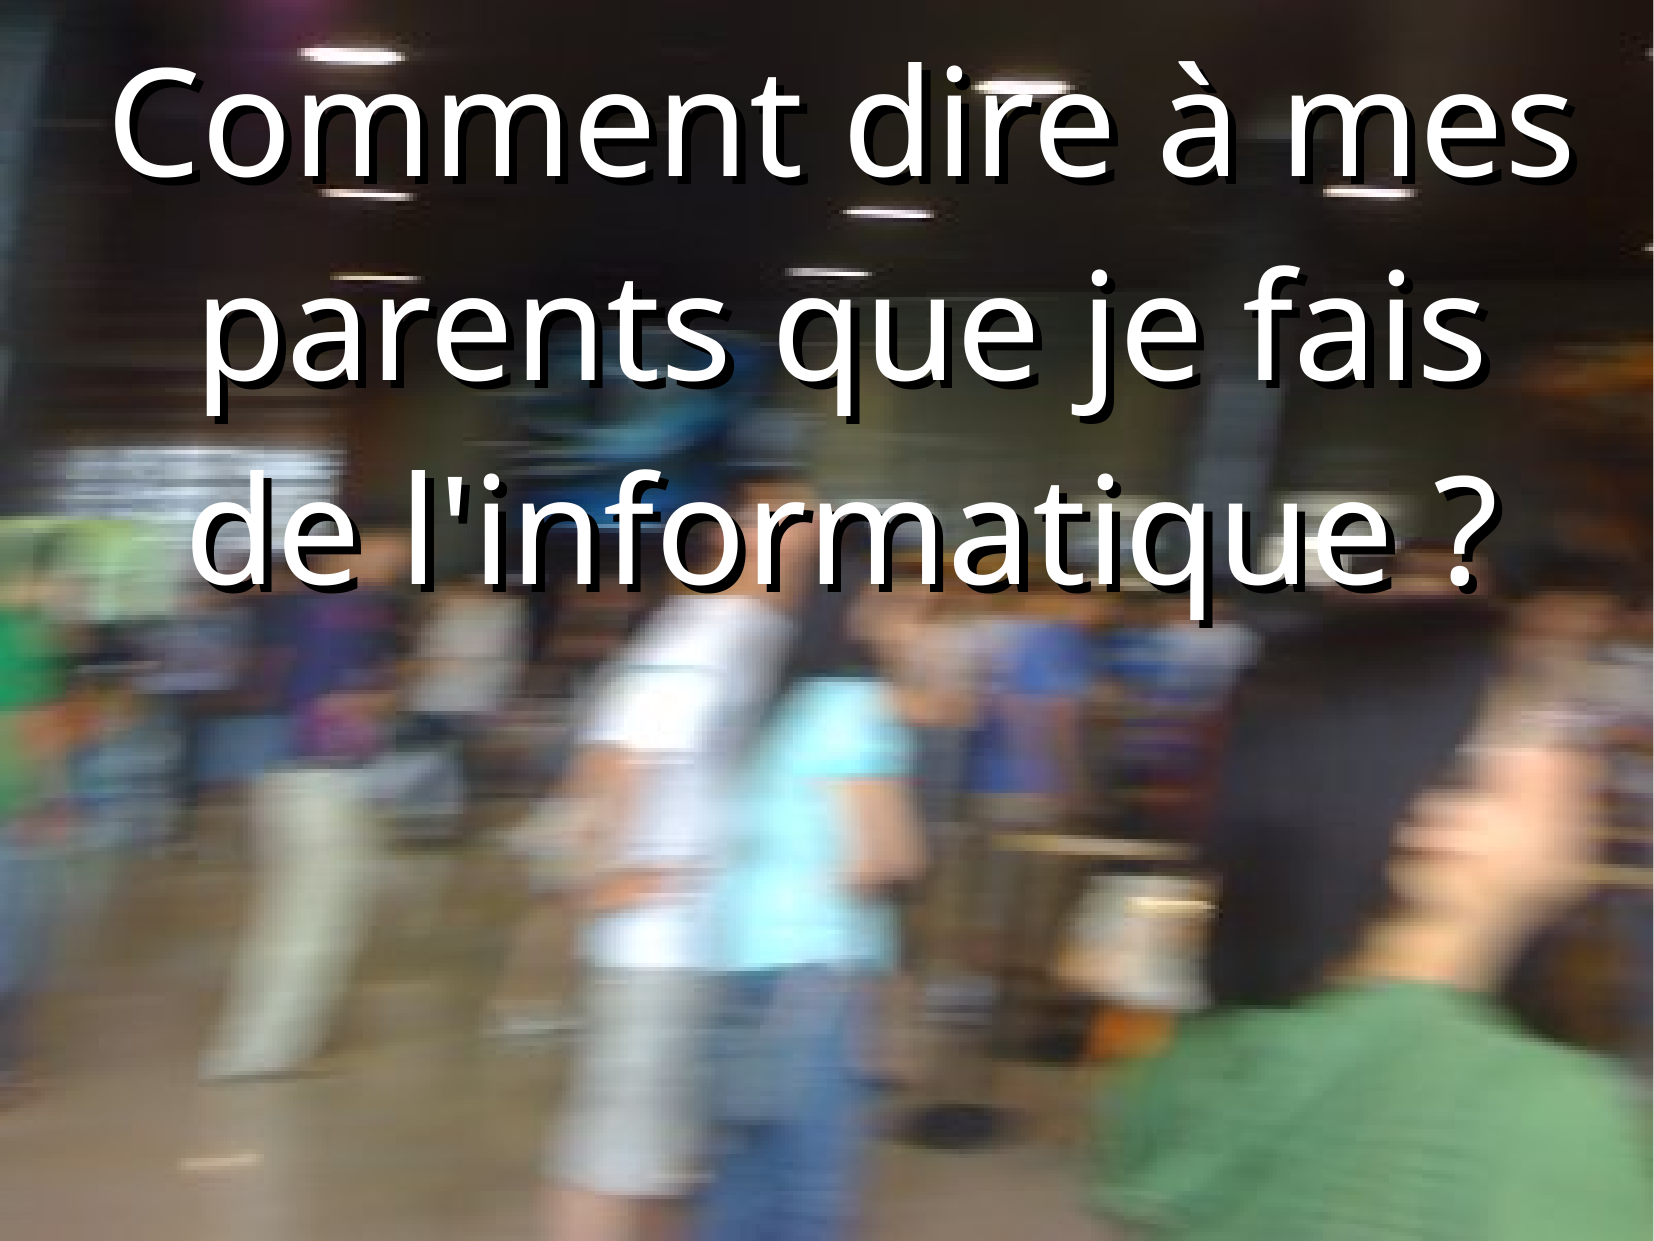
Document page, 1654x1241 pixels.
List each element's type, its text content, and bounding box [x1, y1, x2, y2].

picture [0, 0, 1654, 1241]
text_box Comment dire à mes parents que je fais de l'informatique ? [88, 8, 1595, 739]
